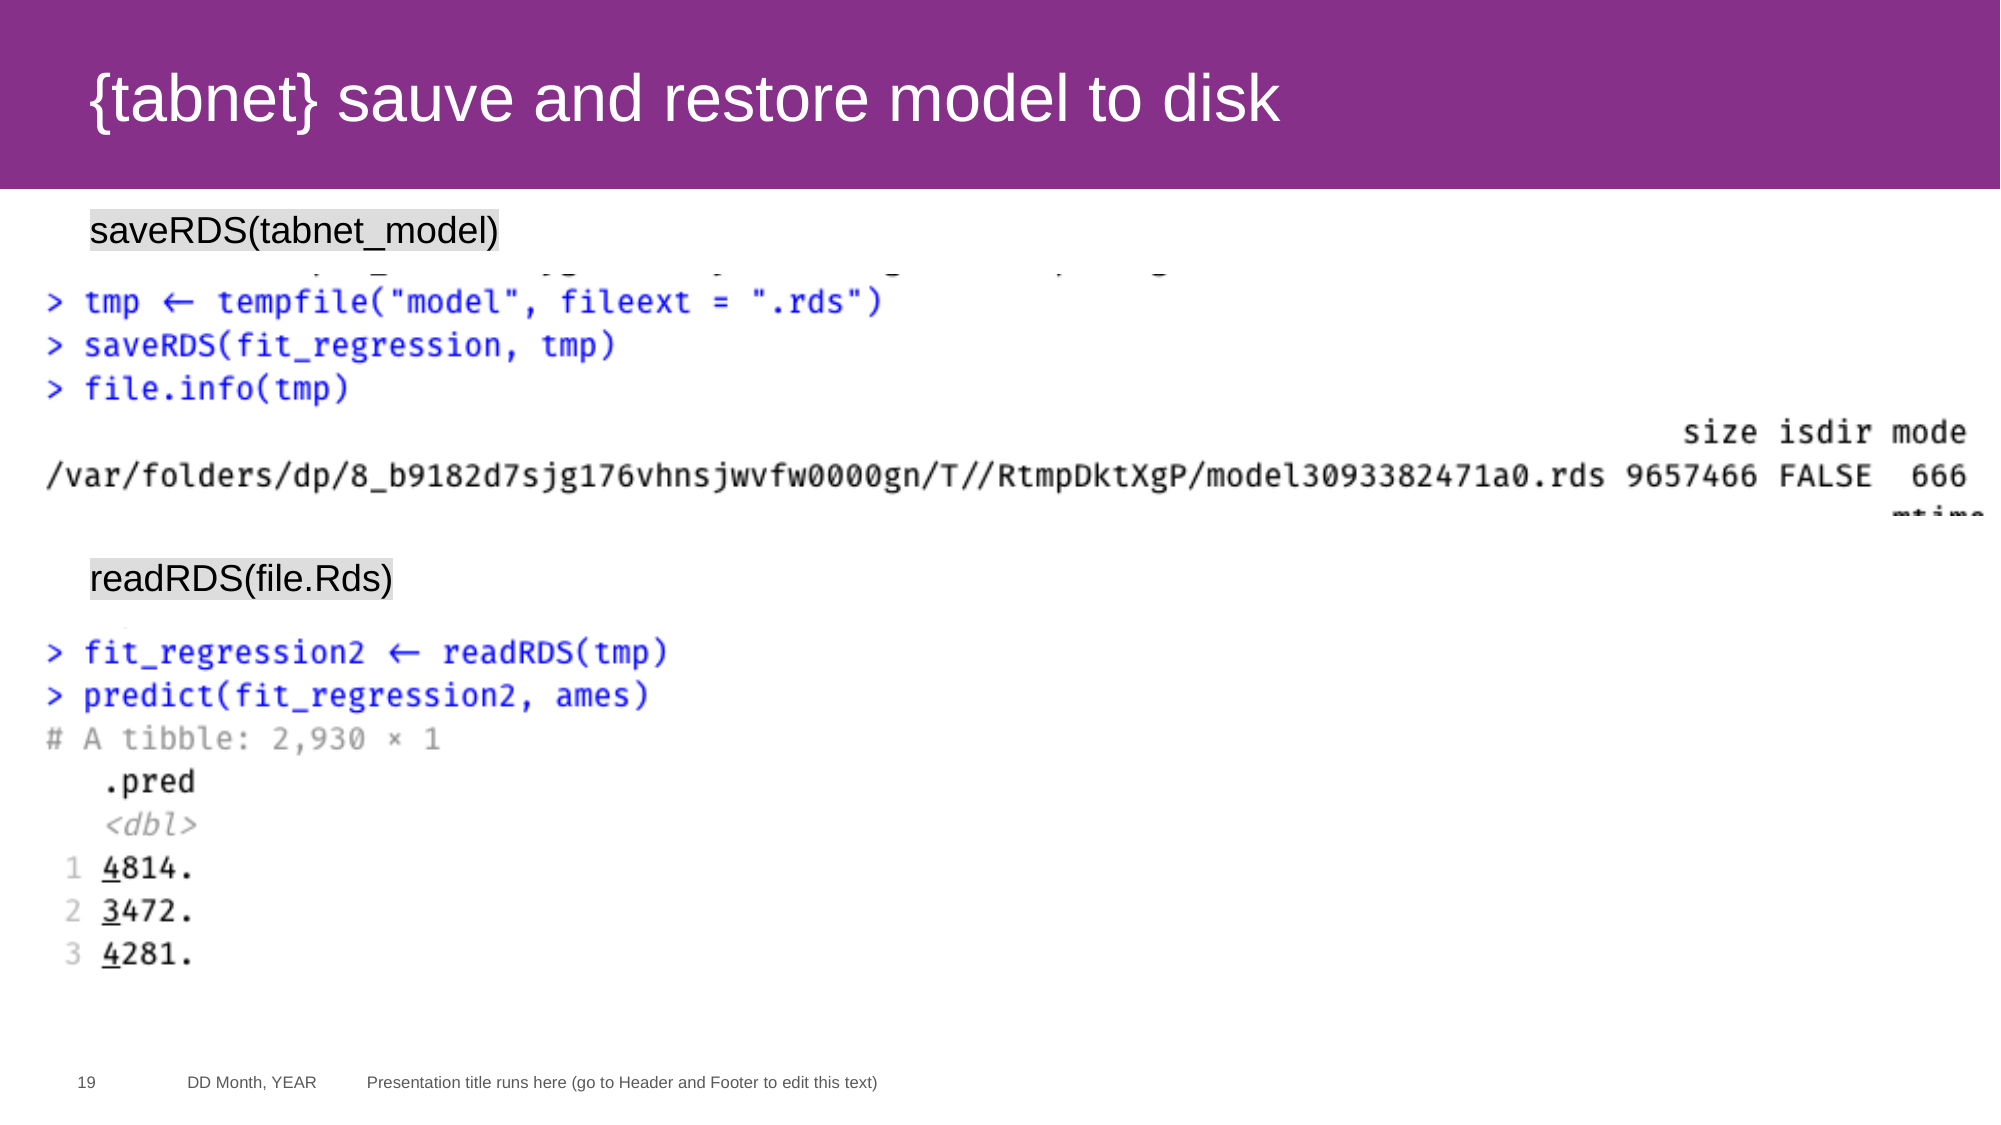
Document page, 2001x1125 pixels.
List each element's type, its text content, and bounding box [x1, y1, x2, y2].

text_box DD Month, YEAR [127, 1057, 318, 1093]
text_box saveRDS(tabnet_model) [75, 201, 938, 274]
text_box <number> [77, 1057, 126, 1093]
picture [37, 274, 1988, 516]
text_box readRDS(file.Rds) [75, 550, 938, 627]
text_box Presentation title runs here (go to Header and Footer to edit this text) [366, 1057, 1728, 1093]
picture [37, 627, 1050, 976]
text_box {tabnet} sauve and restore model to disk [0, 0, 2000, 189]
